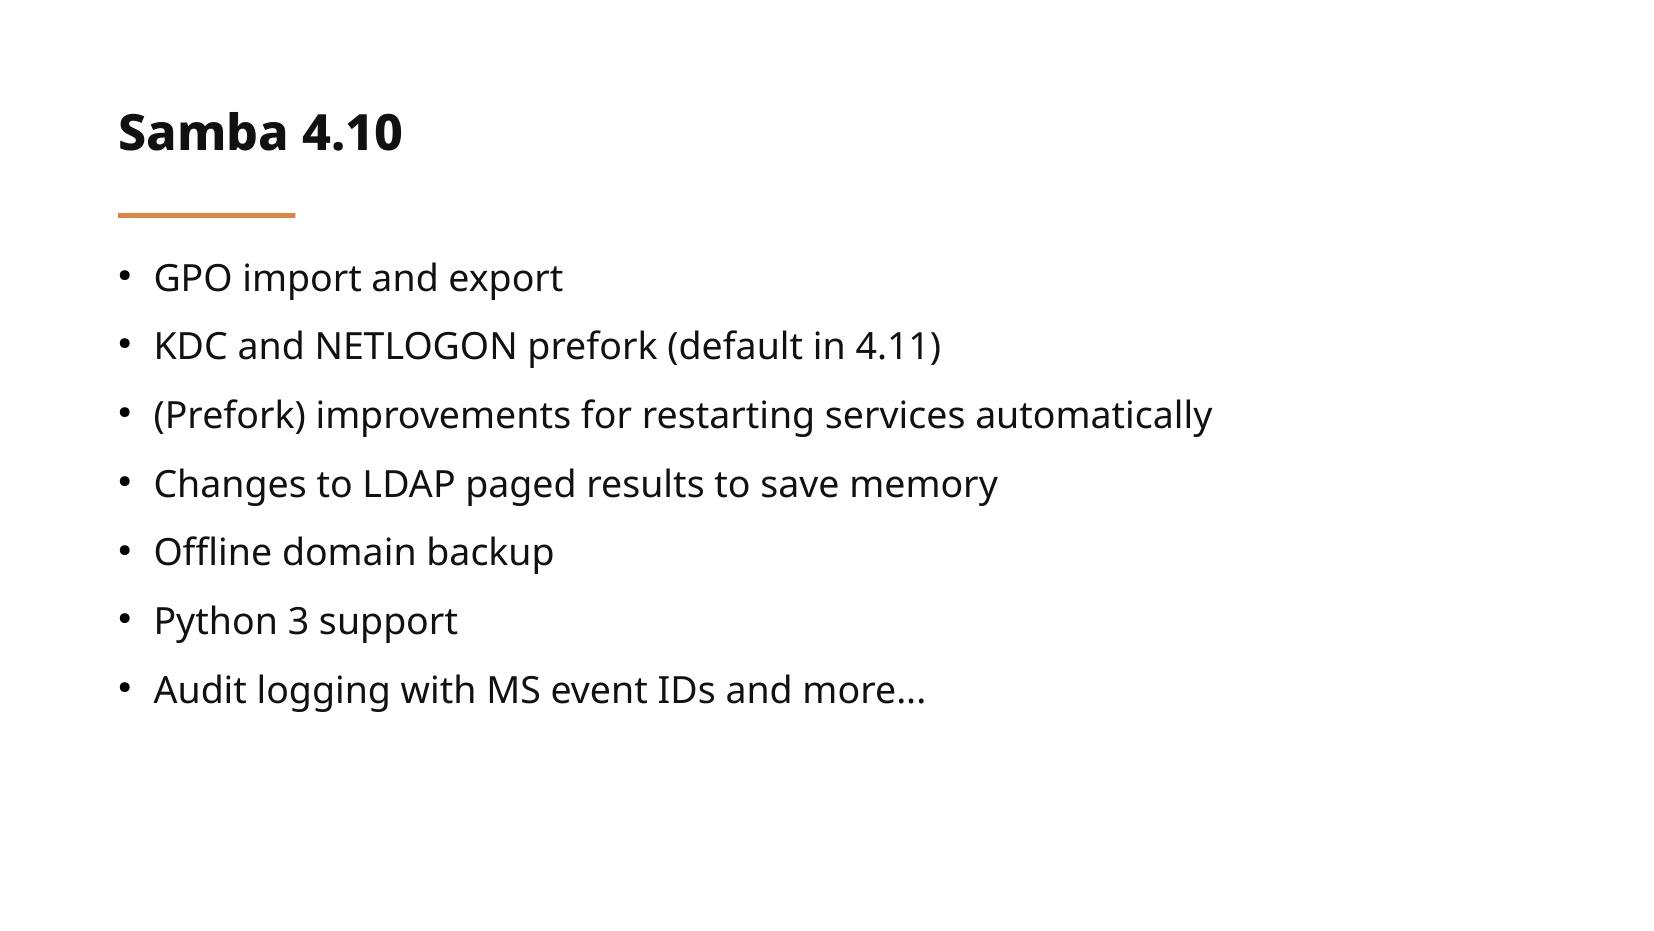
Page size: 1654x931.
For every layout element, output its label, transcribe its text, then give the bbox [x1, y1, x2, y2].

list GPO import and export KDC and NETLOGON prefork (default in 4.11) (Prefork) improvements for restarting services automatically Changes to LDAP paged results to save memory Offline domain backup Python 3 support Audit logging with MS event IDs and more... [118, 250, 1536, 783]
title Samba 4.10 [118, 94, 1536, 166]
